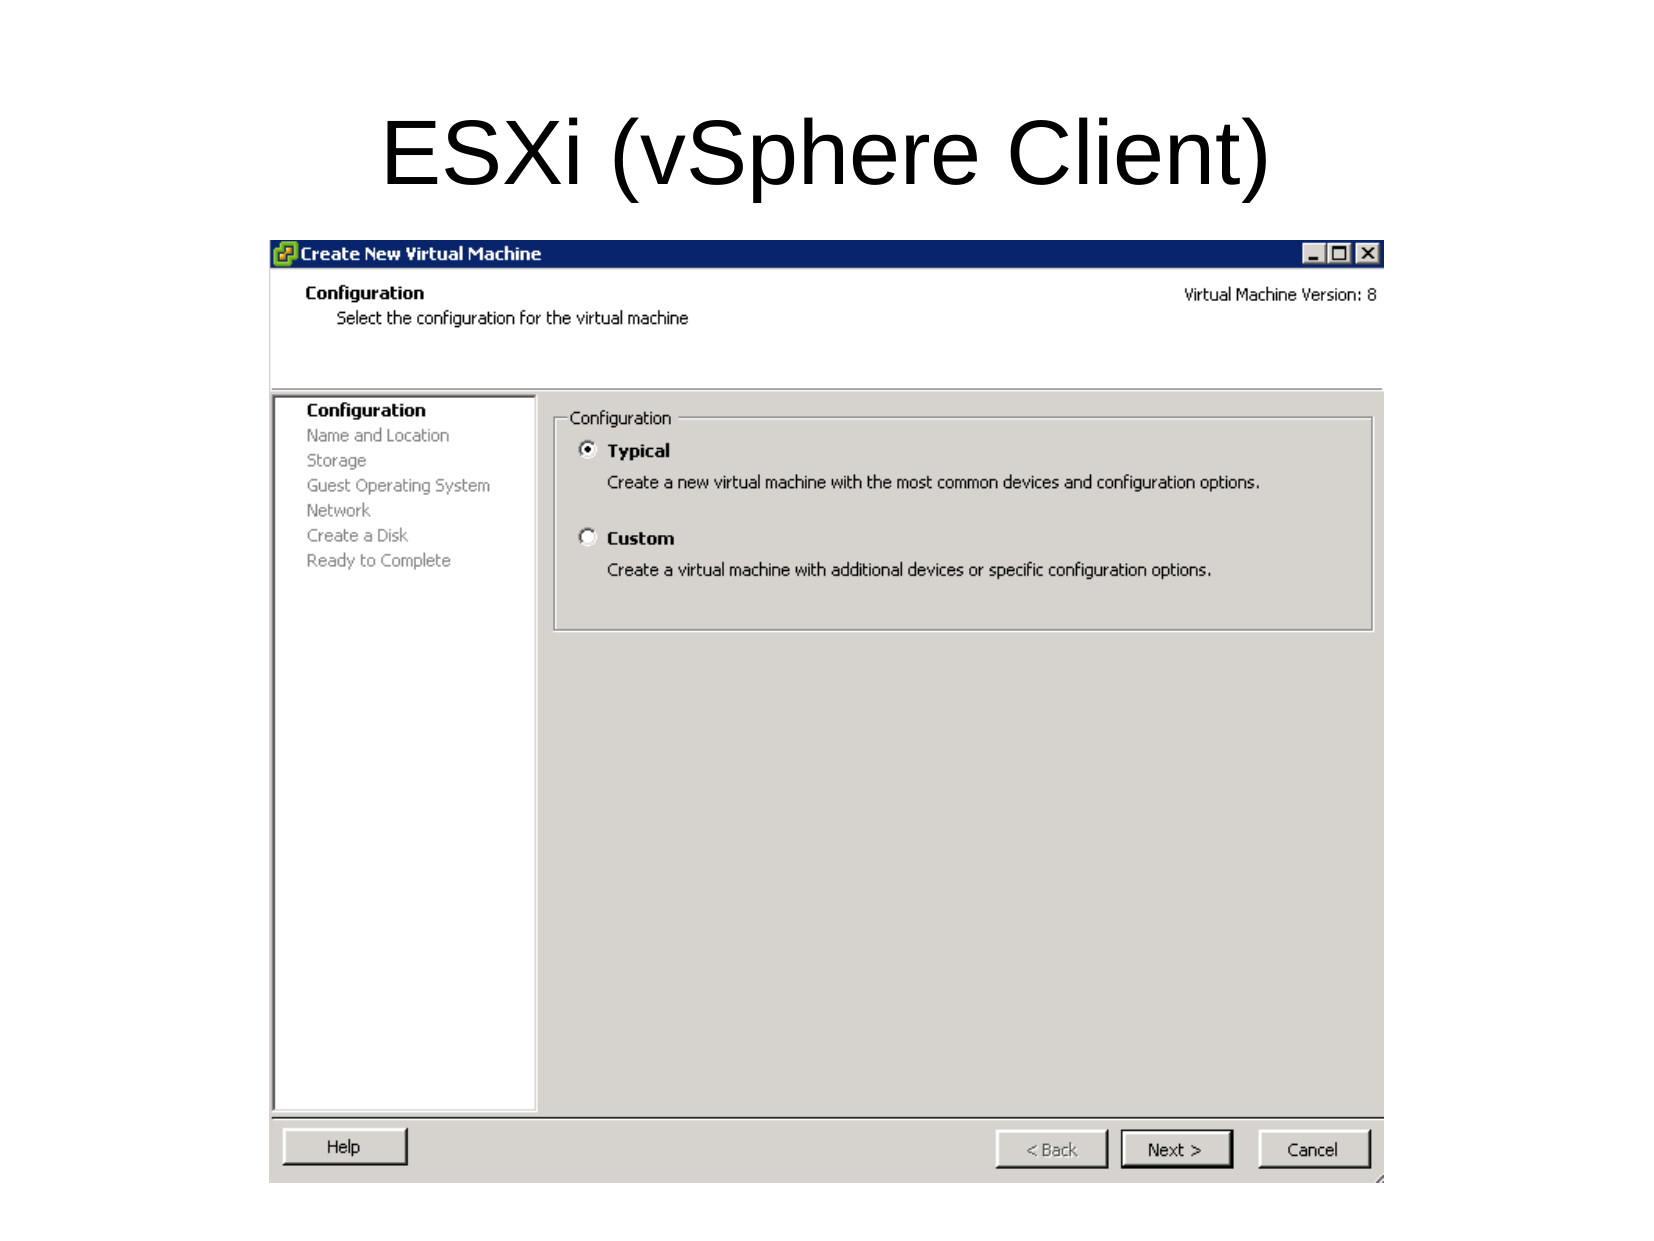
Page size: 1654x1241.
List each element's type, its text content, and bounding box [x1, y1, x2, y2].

title ESXi (vSphere Client) [82, 49, 1571, 257]
picture [269, 240, 1384, 1183]
